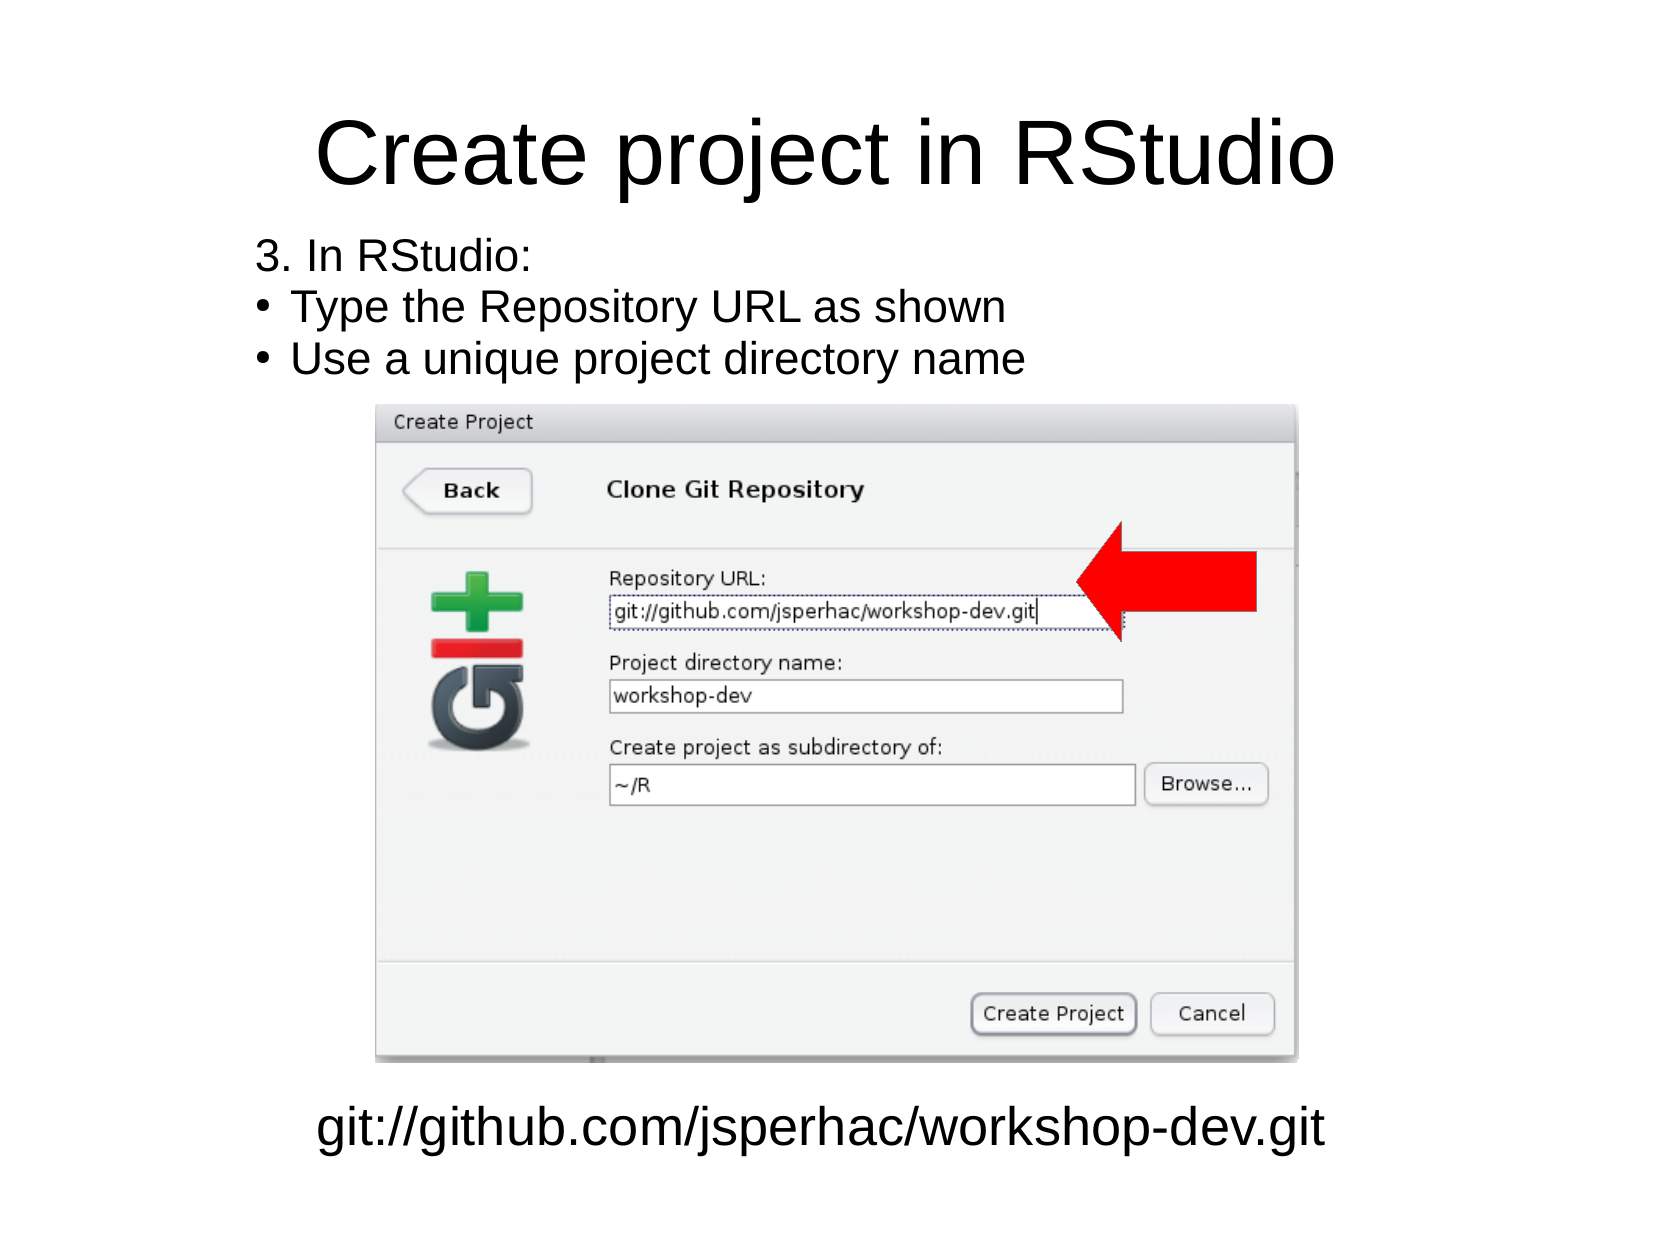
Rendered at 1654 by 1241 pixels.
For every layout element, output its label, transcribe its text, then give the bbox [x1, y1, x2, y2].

text_box [1076, 521, 1257, 642]
text_box git://github.com/jsperhac/workshop-dev.git [301, 1089, 1342, 1165]
title Create project in RStudio [82, 49, 1571, 257]
text_box 3. In RStudio: Type the Repository URL as shown Use a unique project directory name [240, 222, 1042, 392]
picture [375, 404, 1299, 1063]
